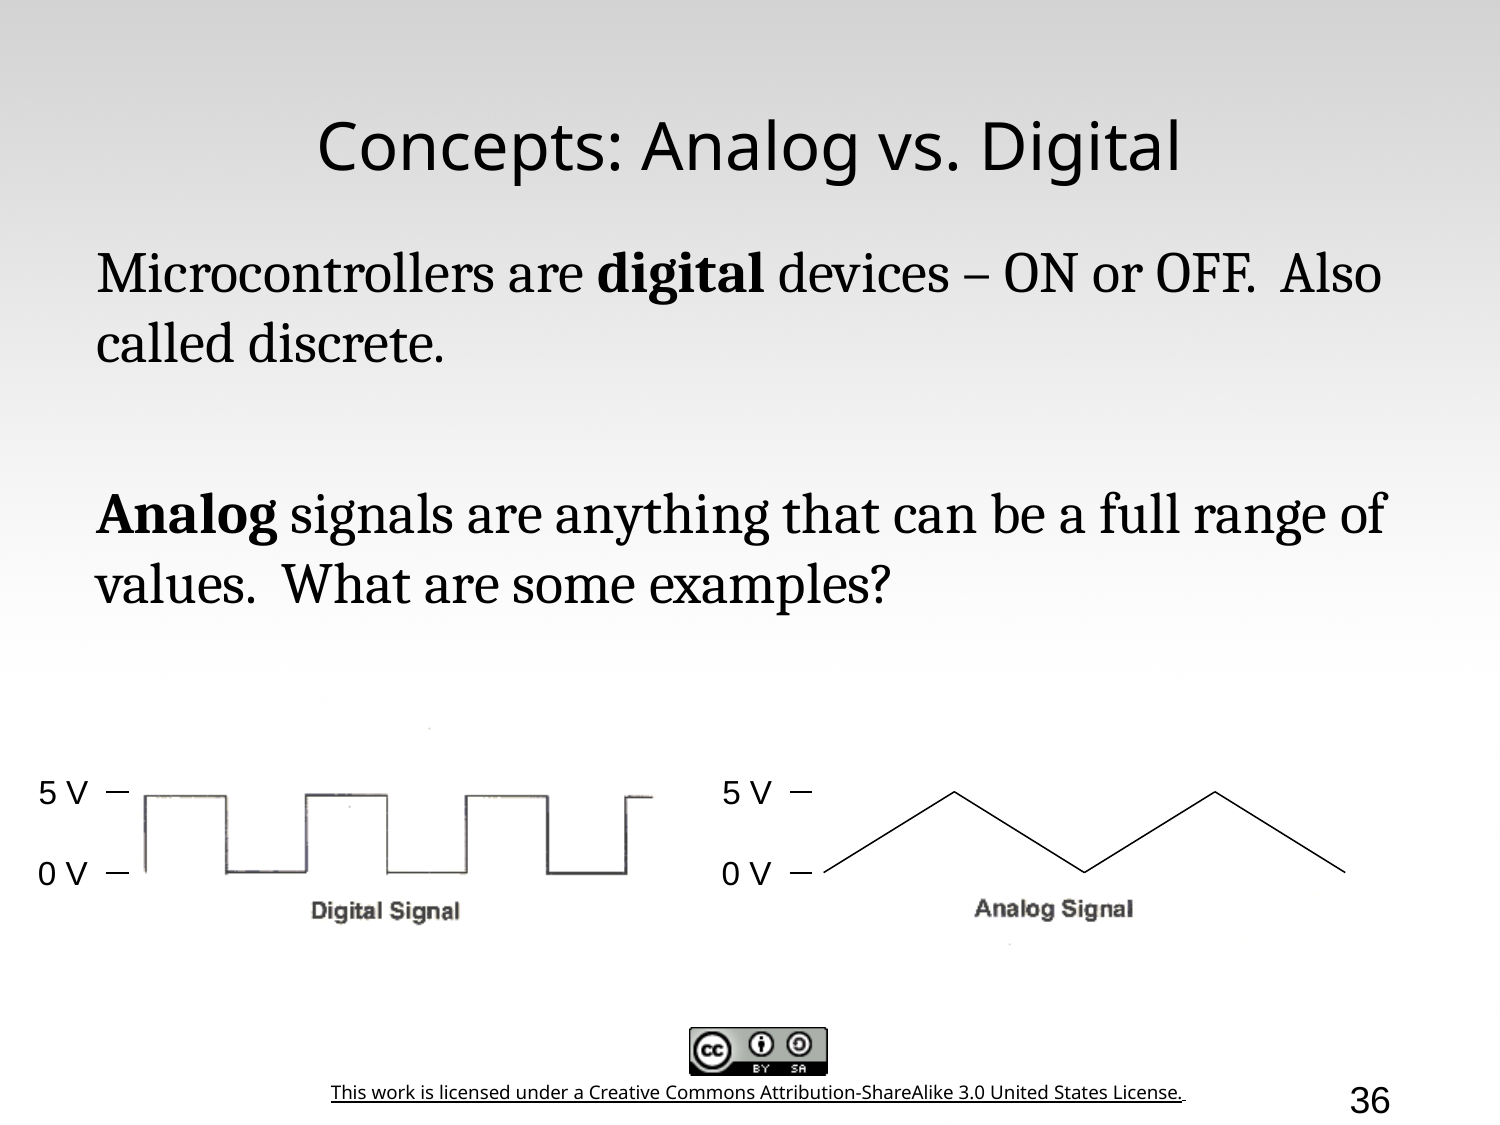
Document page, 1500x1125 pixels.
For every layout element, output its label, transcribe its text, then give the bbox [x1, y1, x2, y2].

text_box 5 V [20, 763, 107, 819]
list Microcontrollers are digital devices – ON or OFF. Also called discrete. Analog signals are anything that can be a full range of values. What are some examples? [81, 226, 1430, 721]
picture [0, 0, 1500, 1125]
title Concepts: Analog vs. Digital [112, 49, 1388, 226]
text_box 0 V [20, 845, 106, 900]
text_box 5 V [704, 763, 790, 819]
text_box 0 V [703, 845, 790, 900]
